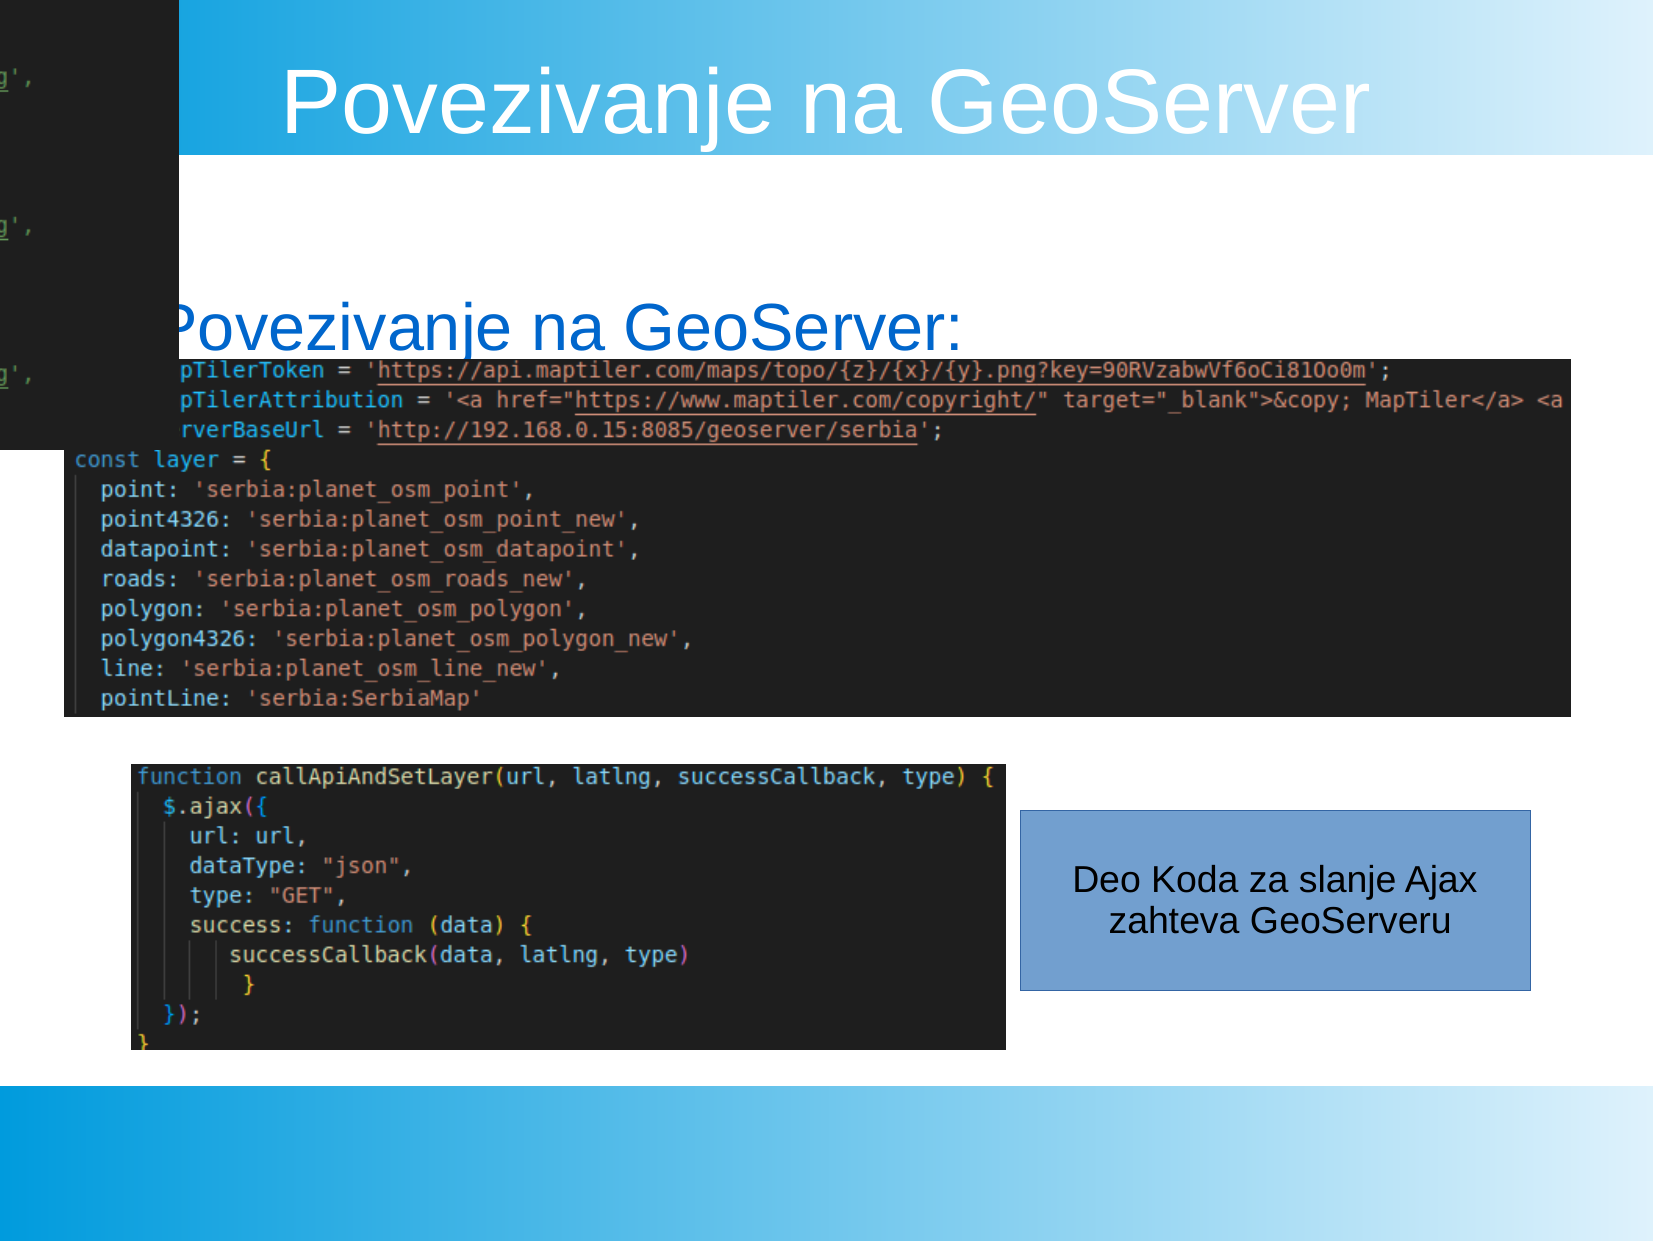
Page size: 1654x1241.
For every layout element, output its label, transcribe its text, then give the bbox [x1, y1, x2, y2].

list Povezivanje na GeoServer: [179, 290, 1571, 359]
text_box Deo Koda za slanje Ajax zahteva GeoServeru [1020, 810, 1531, 991]
picture [131, 764, 1006, 1051]
list Povezivanje na GeoServer: [82, 717, 1571, 1010]
title Povezivanje na GeoServer [179, 49, 1571, 155]
picture [0, 0, 1571, 717]
